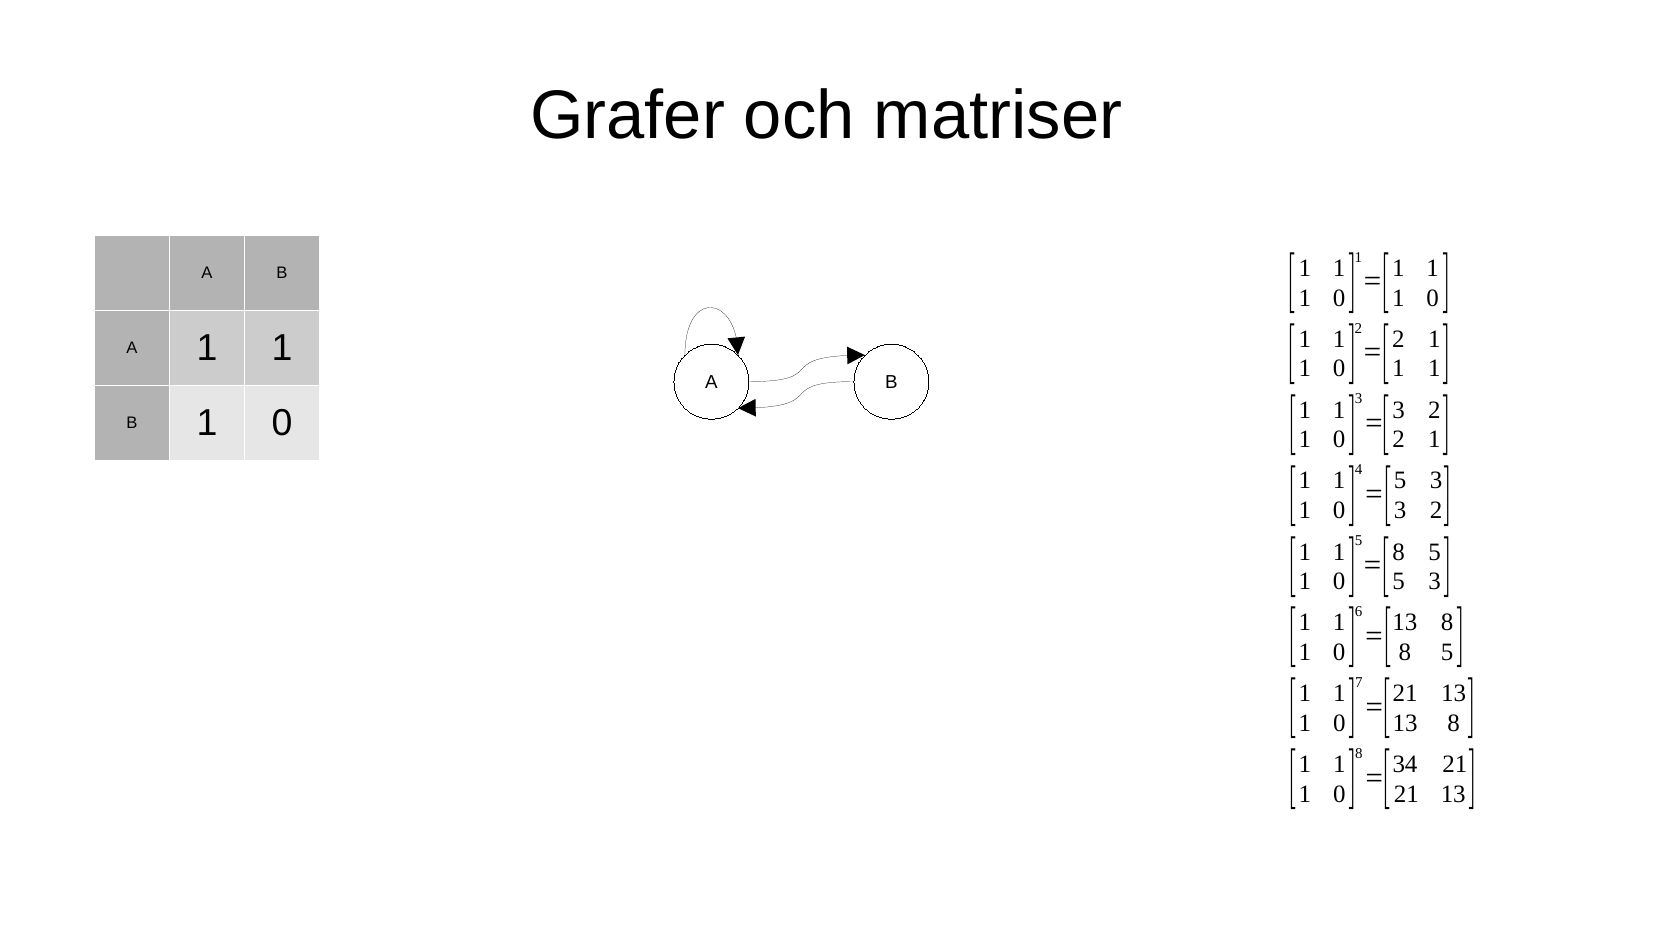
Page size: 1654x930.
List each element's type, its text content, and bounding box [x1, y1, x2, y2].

table_header [95, 236, 169, 310]
chart [1282, 319, 1455, 386]
table_header B [245, 236, 319, 310]
chart [1282, 531, 1457, 599]
chart [1283, 744, 1482, 812]
table_cell A [95, 311, 169, 385]
text_box A [673, 344, 749, 420]
table_cell 1 [170, 386, 244, 460]
chart [1282, 248, 1456, 315]
title Grafer och matriser [82, 36, 1571, 193]
table_cell B [95, 386, 169, 460]
chart [1283, 673, 1482, 741]
chart [1282, 460, 1457, 528]
table_cell 1 [170, 311, 244, 385]
table_cell 0 [245, 386, 319, 460]
table_cell 1 [245, 311, 319, 385]
chart [1282, 390, 1456, 457]
text_box B [853, 344, 929, 420]
table_header A [170, 236, 244, 310]
chart [1282, 602, 1470, 670]
